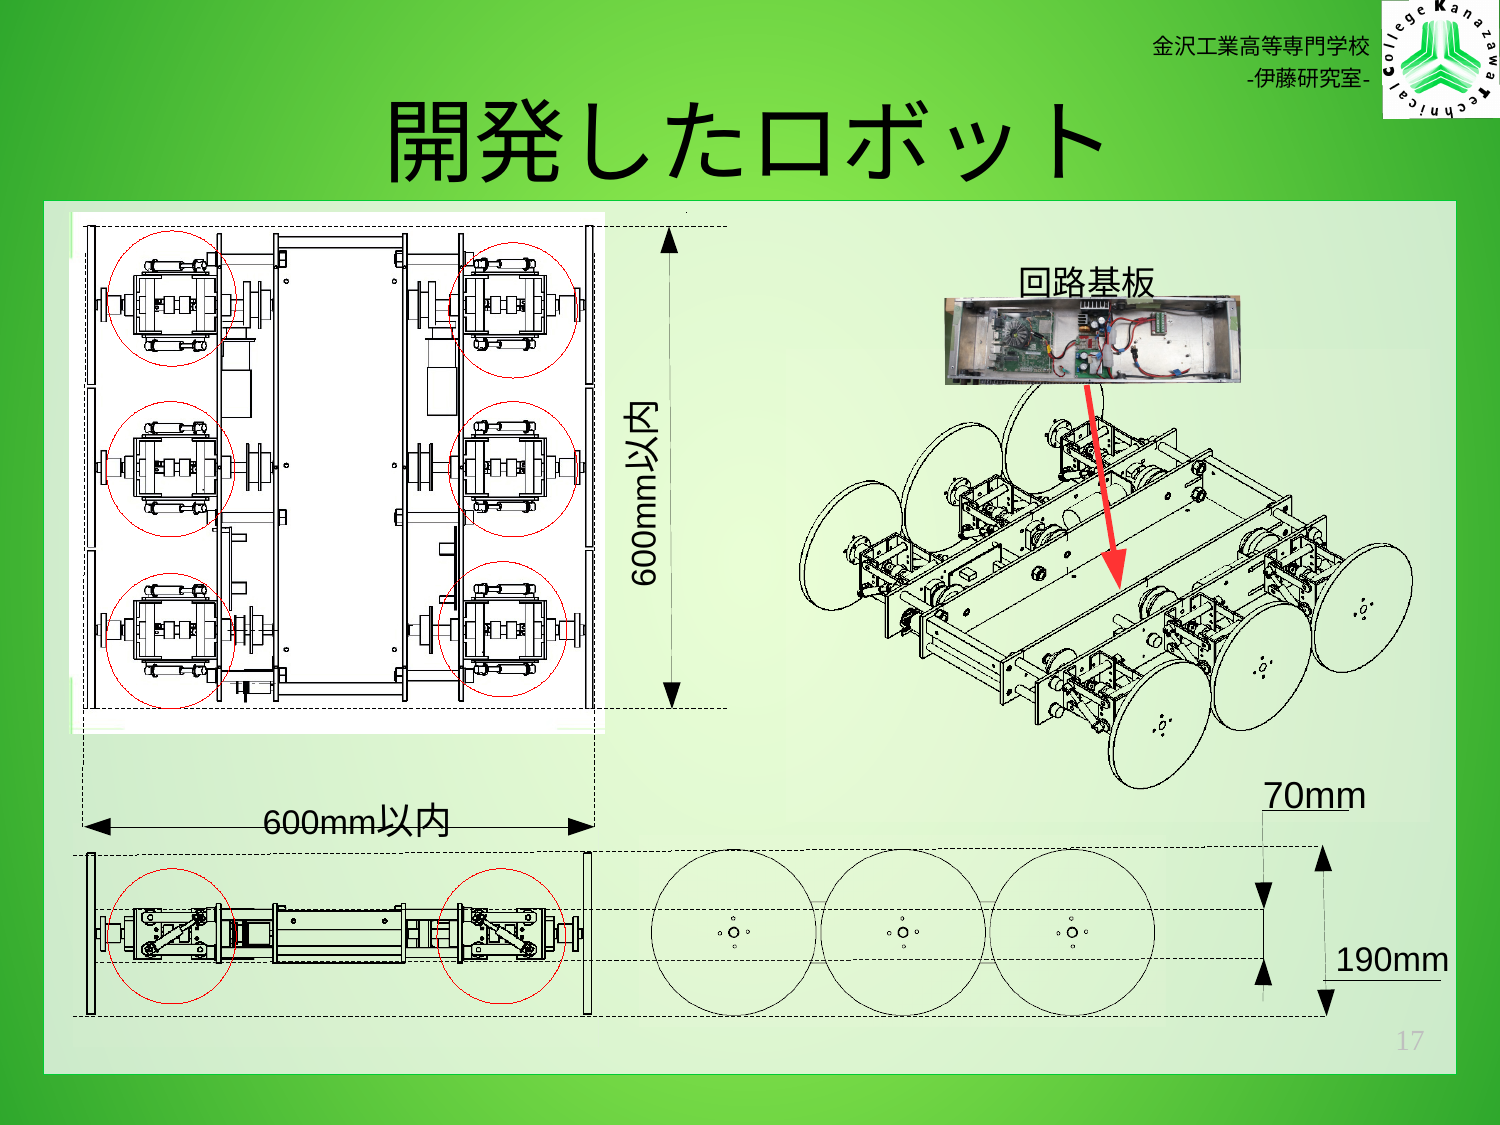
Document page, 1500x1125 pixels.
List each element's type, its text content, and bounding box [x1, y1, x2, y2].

text_box 600mm以内 [604, 383, 661, 603]
text_box 600mm以内 [248, 783, 467, 839]
text_box [43, 200, 1457, 1075]
picture [69, 212, 605, 734]
title 開発したロボット [75, 42, 1426, 229]
picture [786, 295, 1430, 822]
text_box 190mm [1320, 933, 1465, 987]
picture [73, 823, 599, 1047]
text_box 70mm [1248, 767, 1382, 825]
picture [639, 835, 1166, 1027]
picture [1382, 0, 1500, 118]
picture [111, 823, 248, 827]
text_box 回路基板 [1003, 248, 1171, 318]
picture [467, 823, 568, 827]
